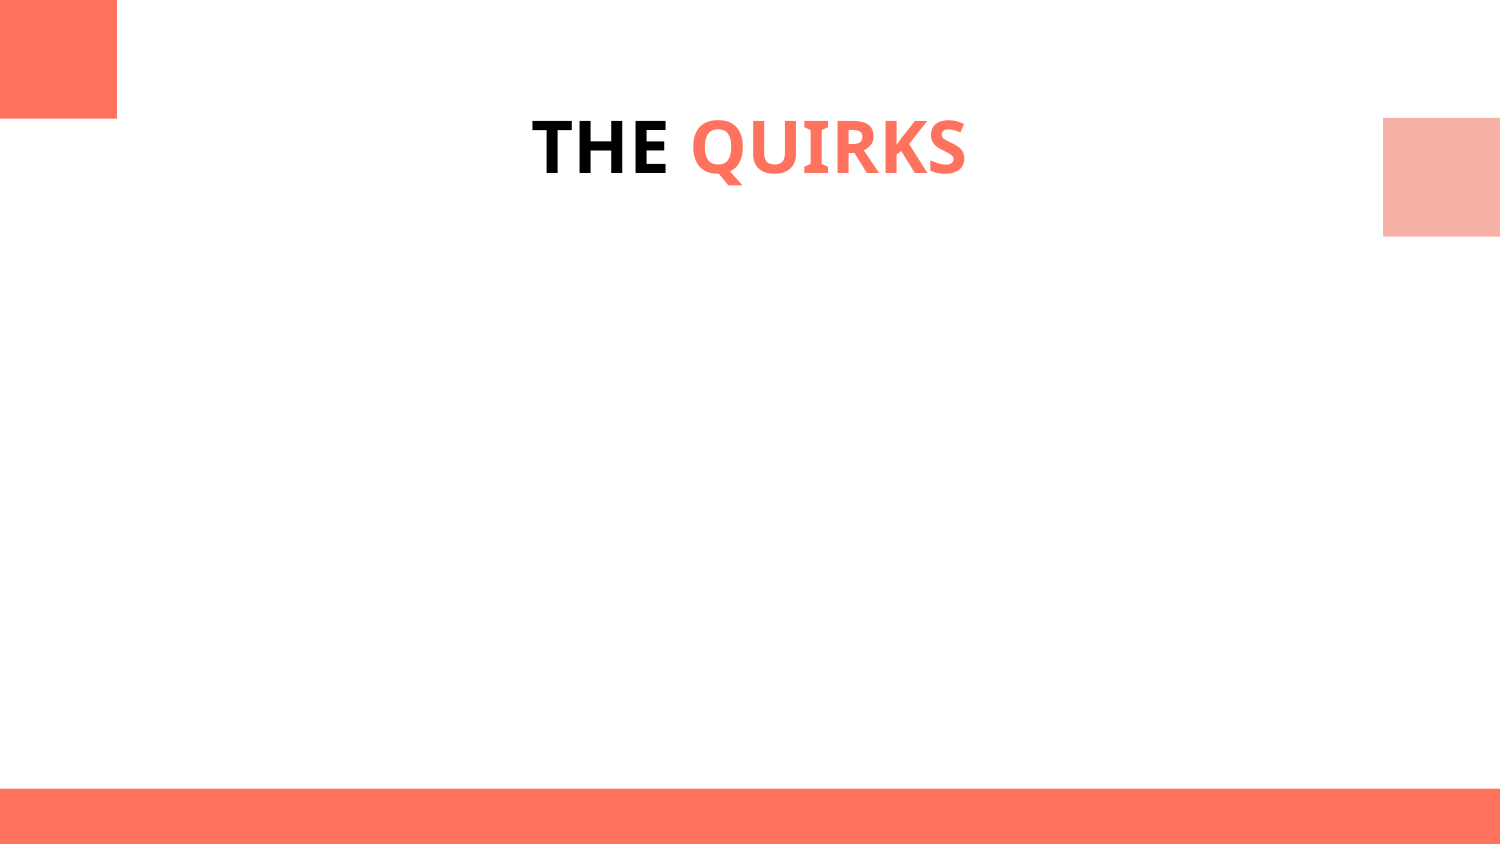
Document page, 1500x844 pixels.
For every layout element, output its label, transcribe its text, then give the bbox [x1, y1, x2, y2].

title THE QUIRKS [97, 107, 1402, 181]
